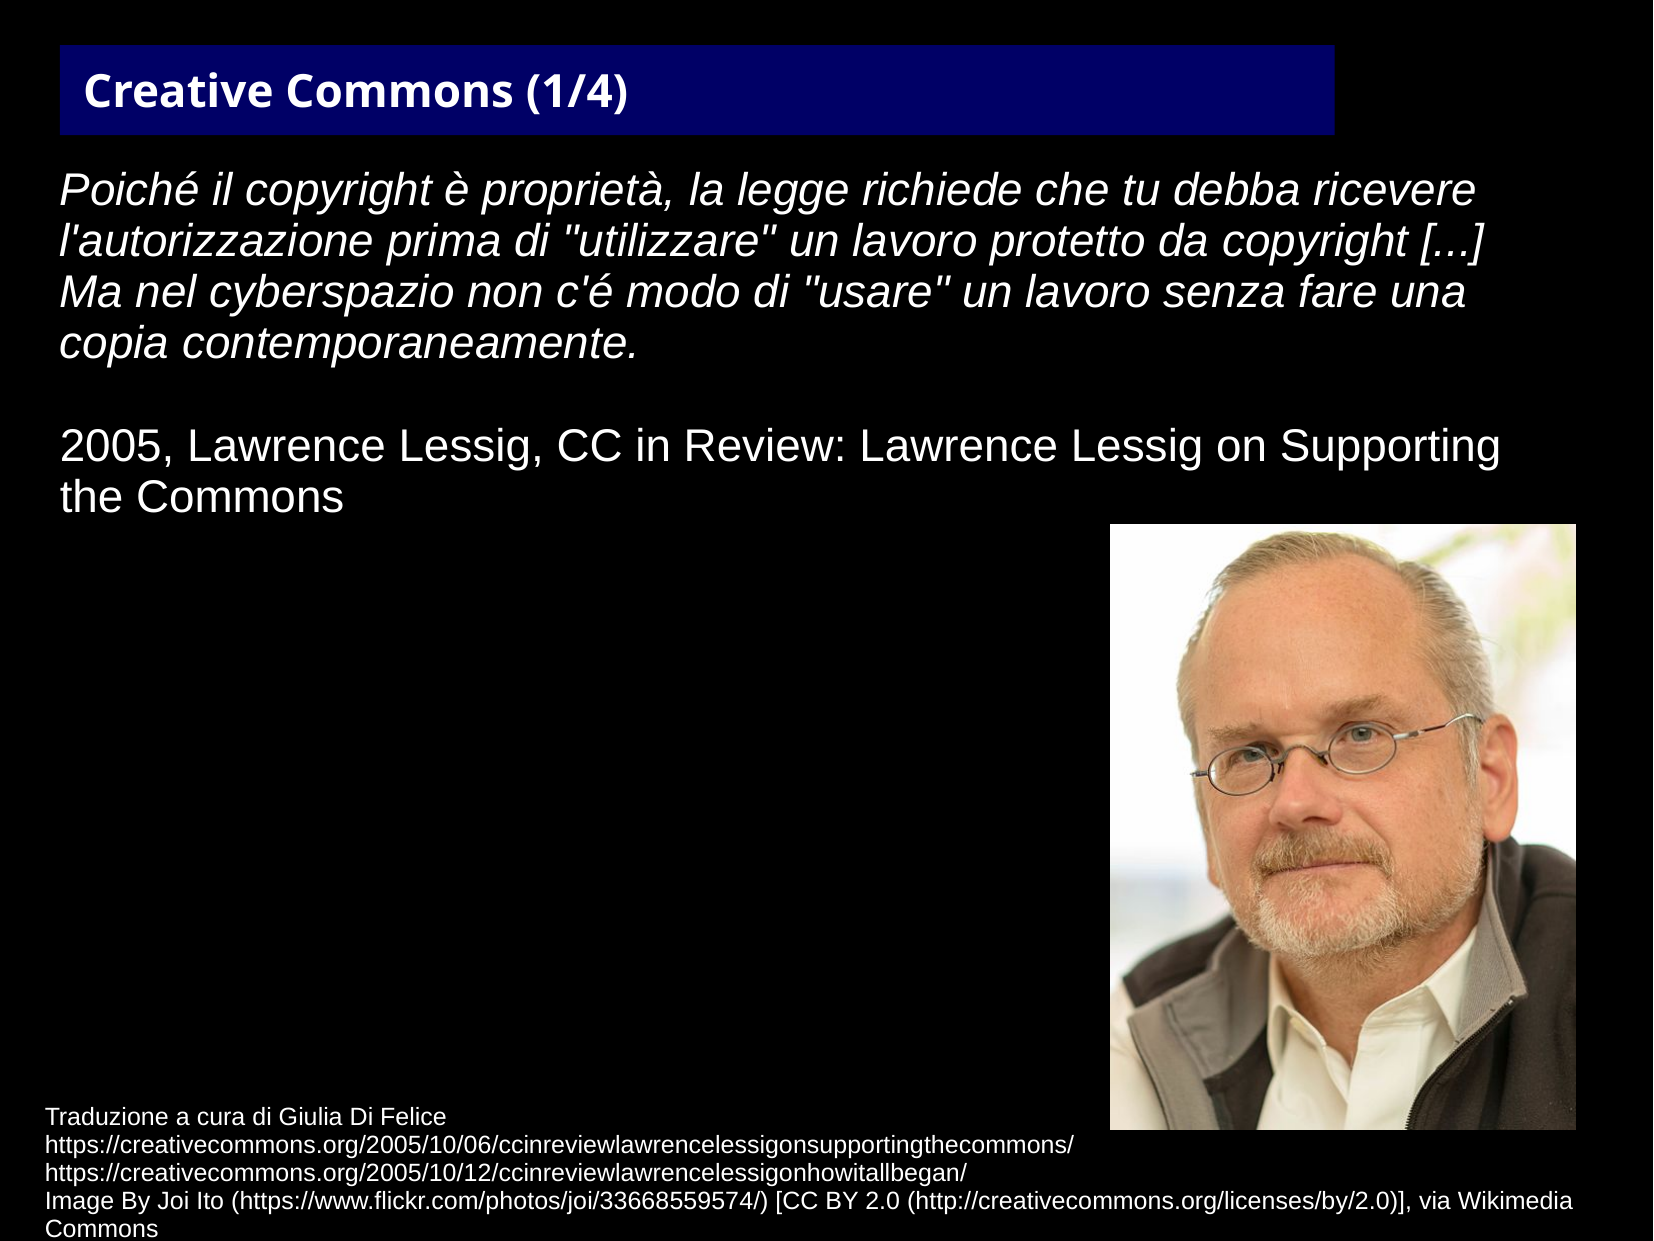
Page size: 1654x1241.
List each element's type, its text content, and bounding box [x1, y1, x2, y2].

text_box Poiché il copyright è proprietà, la legge richiede che tu debba ricevere l'autorizzazione prima di "utilizzare" un lavoro protetto da copyright [...] Ma nel cyberspazio non c'é modo di "usare" un lavoro senza fare una copia contemporaneamente. 2005, Lawrence Lessig, CC in Review: Lawrence Lessig on Supporting the Commons [45, 156, 1531, 586]
picture [1110, 524, 1576, 1130]
text_box Traduzione a cura di Giulia Di Felice https://creativecommons.org/2005/10/06/ccinreviewlawrencelessigonsupportingthecommons/ https://creativecommons.org/2005/10/12/ccinreviewlawrencelessigonhowitallbegan/ Image By Joi Ito (https://www.flickr.com/photos/joi/33668559574/) [CC BY 2.0 (http://creativecommons.org/licenses/by/2.0)], via Wikimedia Commons [30, 1095, 1646, 1241]
list Creative Commons (1/4) [59, 45, 1335, 136]
